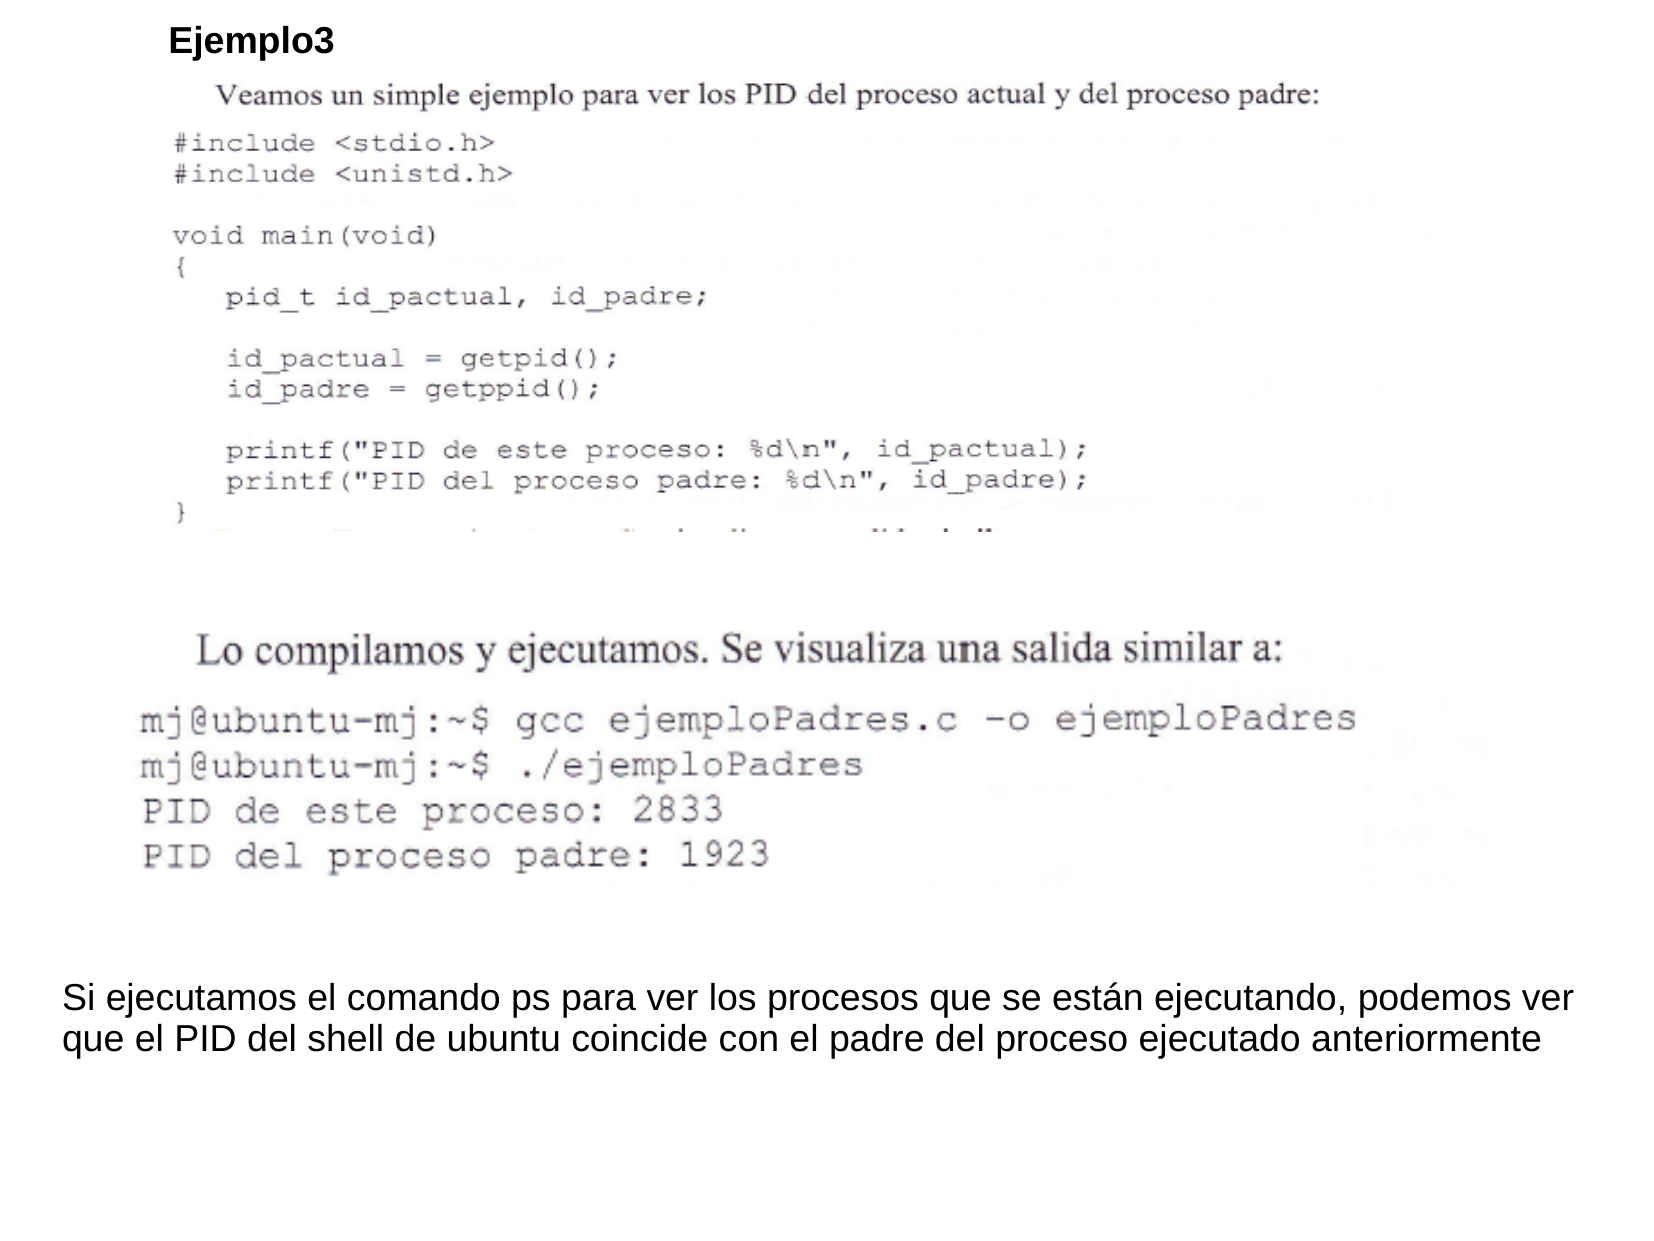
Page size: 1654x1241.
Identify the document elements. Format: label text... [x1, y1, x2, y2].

picture [82, 79, 1430, 532]
text_box Ejemplo3 [153, 11, 591, 70]
text_box Si ejecutamos el comando ps para ver los procesos que se están ejecutando, podemos ver que el PID del shell de ubuntu coincide con el padre del proceso ejecutado anteriormente [47, 968, 1607, 1068]
picture [129, 625, 1489, 886]
